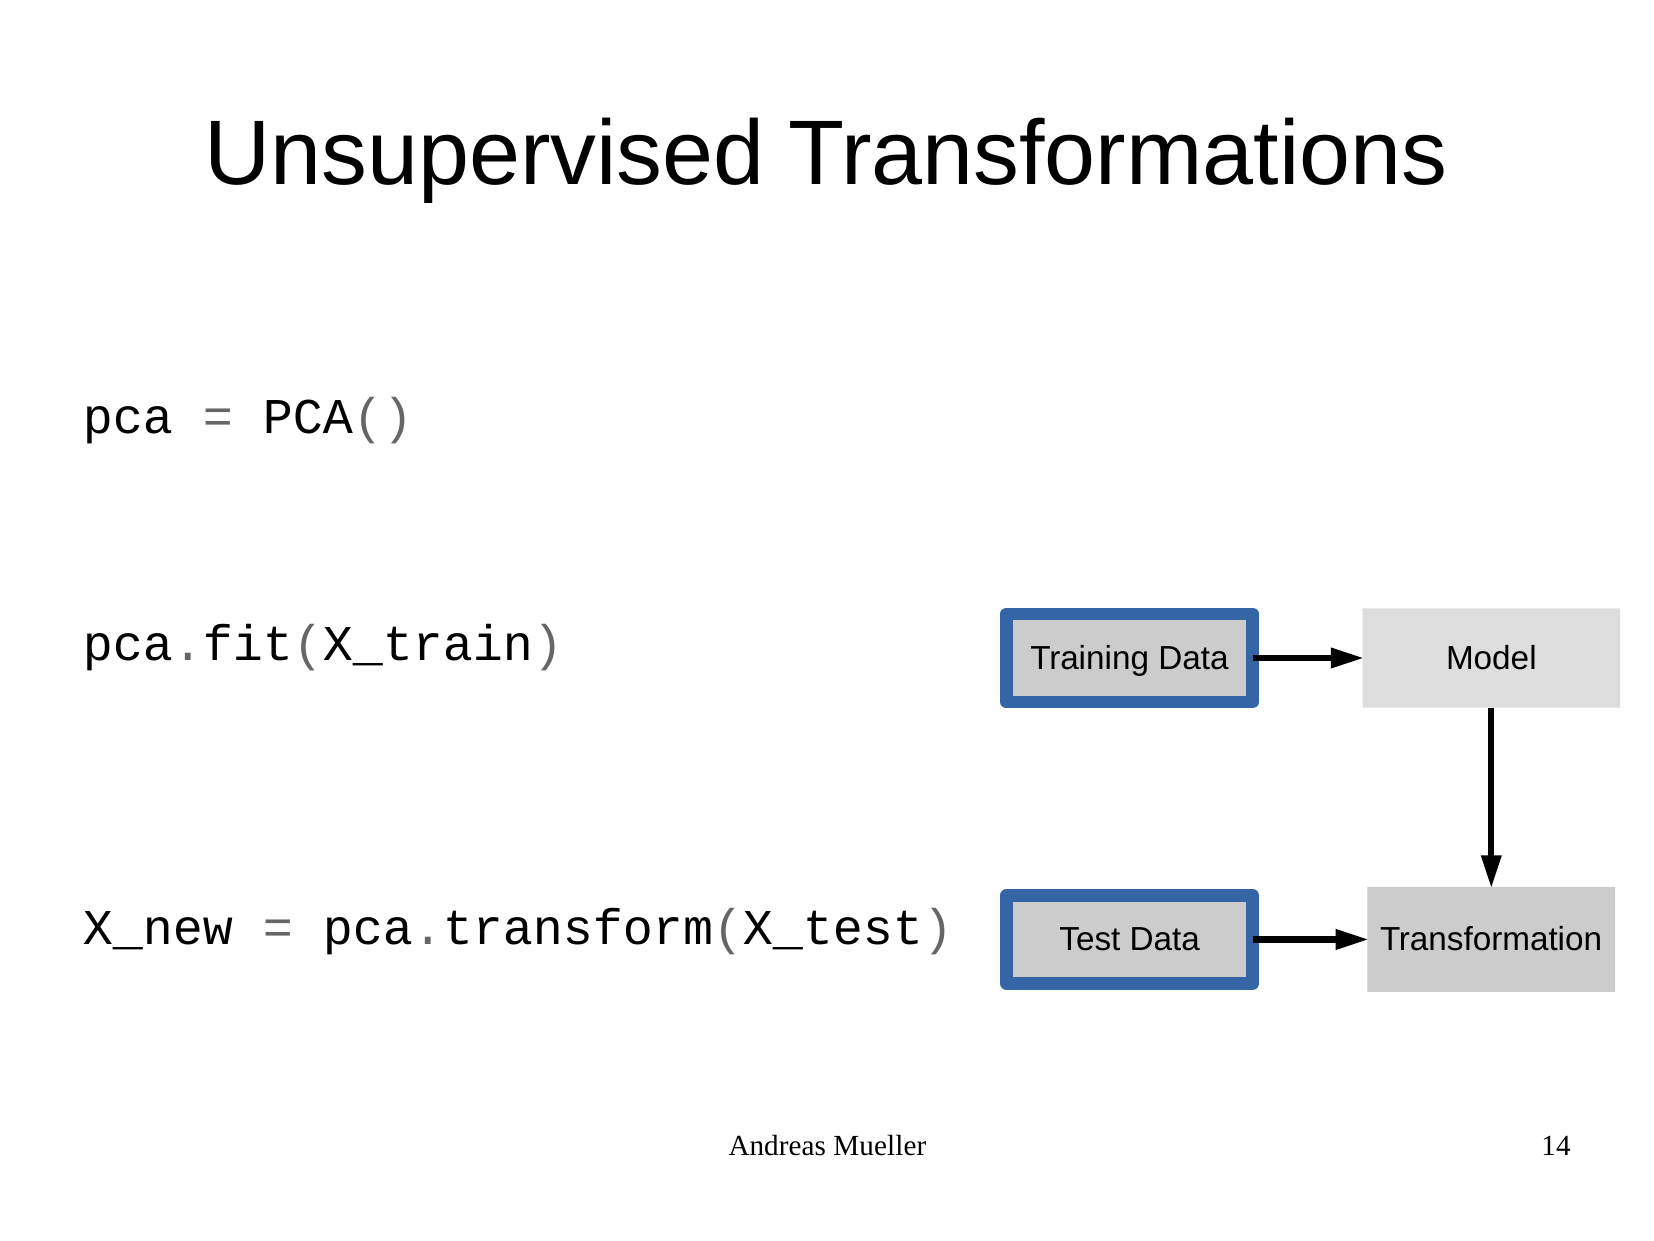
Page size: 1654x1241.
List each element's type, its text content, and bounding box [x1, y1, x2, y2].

text_box Test Data [1006, 895, 1253, 984]
text_box Transformation [1367, 886, 1616, 992]
text_box pca = PCA() pca.fit(X_train) X_new = pca.transform(X_test) [82, 392, 1411, 1008]
text_box Model [1362, 608, 1621, 708]
title Unsupervised Transformations [82, 49, 1571, 257]
text_box Training Data [1006, 613, 1253, 703]
